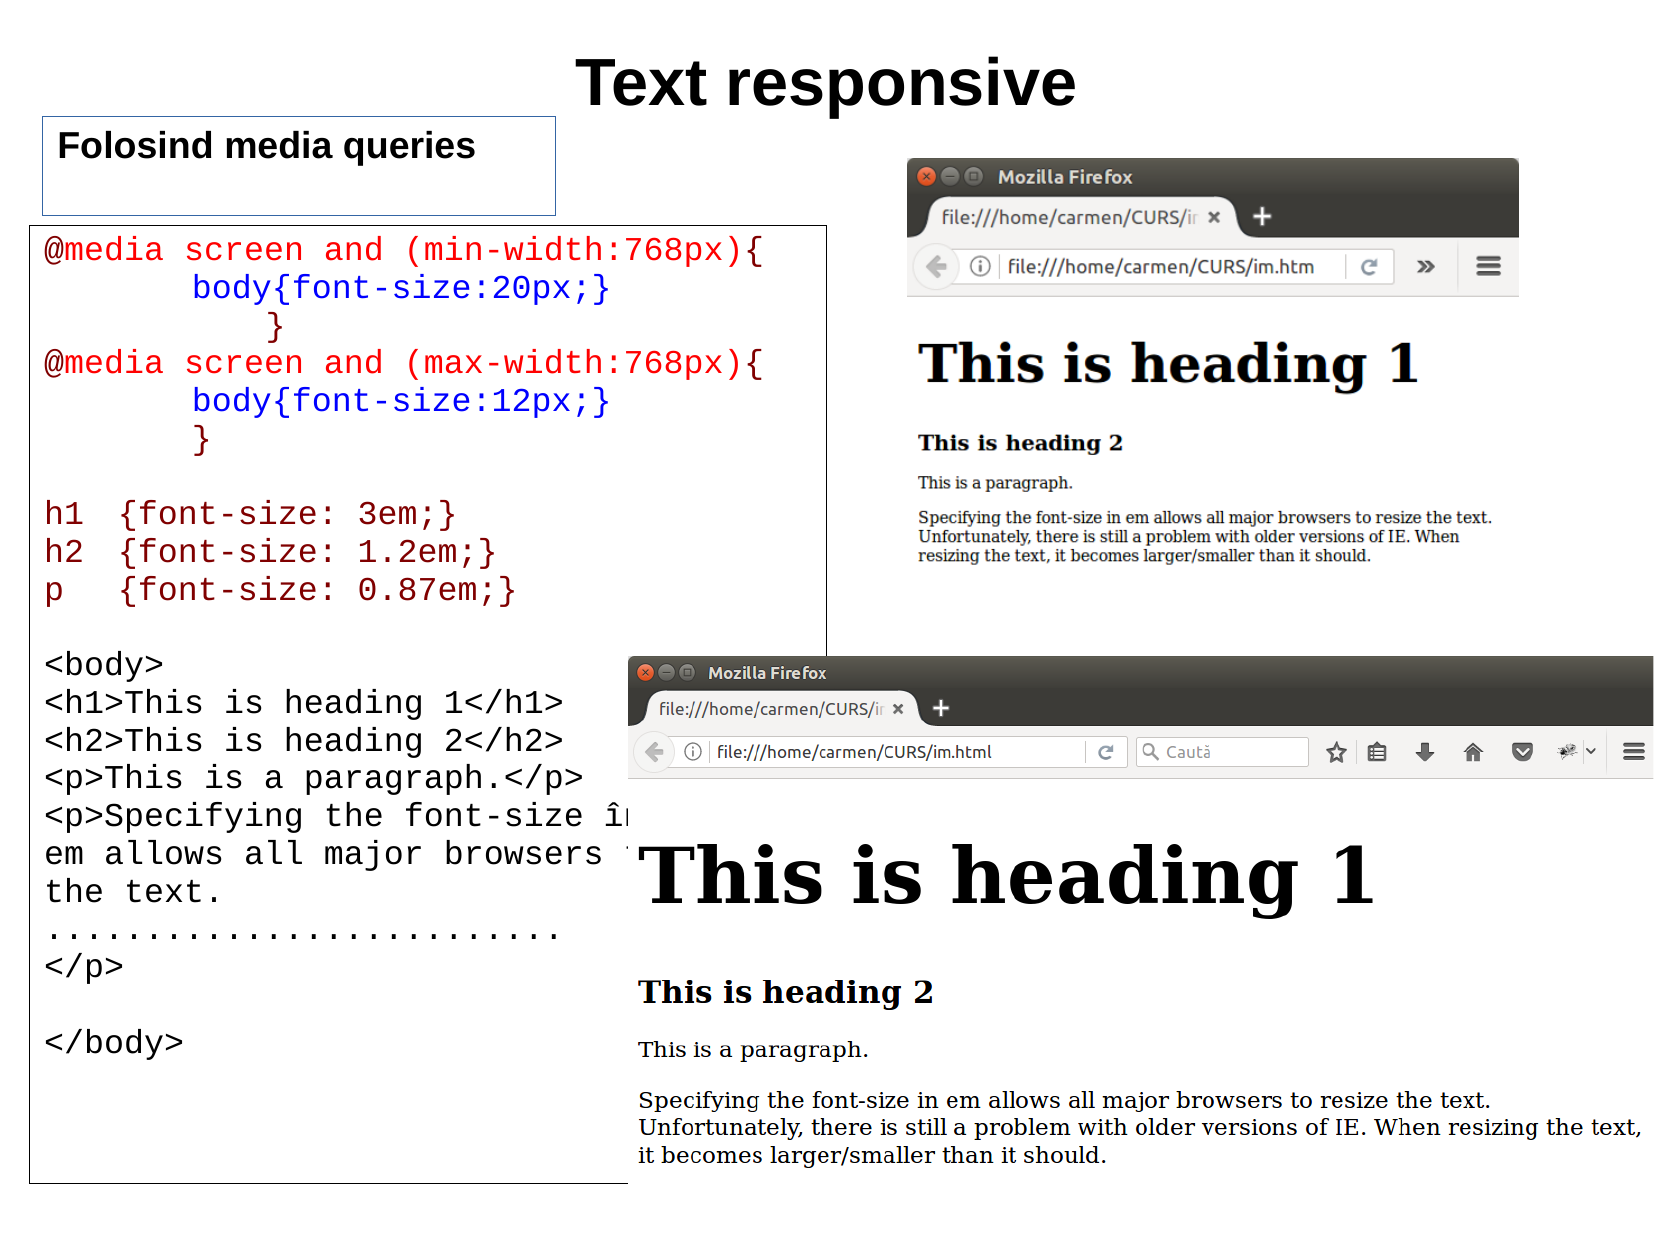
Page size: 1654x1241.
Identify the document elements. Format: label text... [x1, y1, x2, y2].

text_box @media screen and (min-width:768px){ body{font-size:20px;} } @media screen and (max-width:768px){ body{font-size:12px;} } h1 {font-size: 3em;} h2 {font-size: 1.2em;} p {font-size: 0.87em;} <body> <h1>This is heading 1</h1> <h2>This is heading 2</h2> <p>This is a paragraph.</p> <p>Specifying the font-size în em allows all major browsers to resize the text. .......................... </p> </body> [29, 225, 827, 1184]
picture [628, 158, 1654, 1241]
text_box Folosind media queries [42, 116, 556, 216]
title Text responsive [82, 45, 1571, 121]
